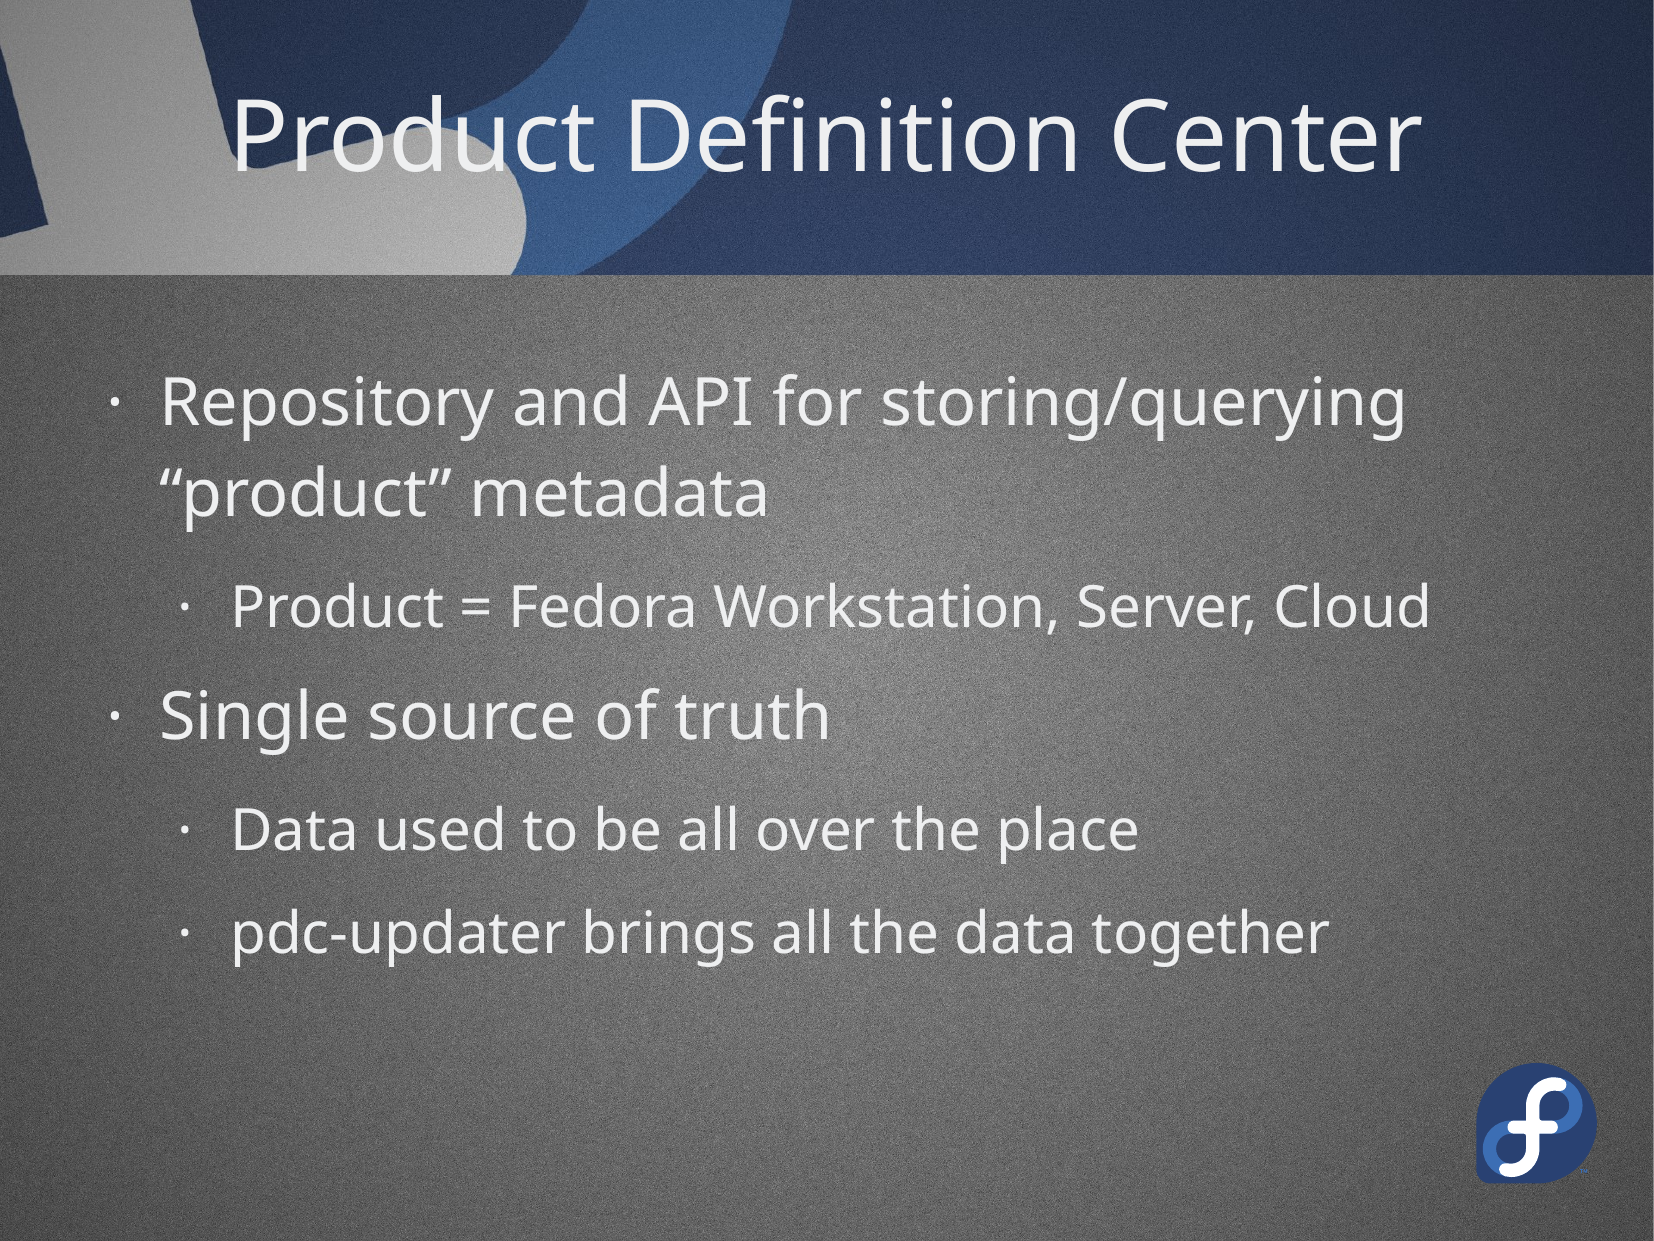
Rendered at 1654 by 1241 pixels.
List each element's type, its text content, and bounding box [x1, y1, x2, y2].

list Repository and API for storing/querying “product” metadata Product = Fedora Workstation, Server, Cloud Single source of truth Data used to be all over the place pdc-updater brings all the data together [88, 354, 1565, 1063]
picture [0, 0, 1654, 1241]
title Product Definition Center [88, 29, 1565, 237]
